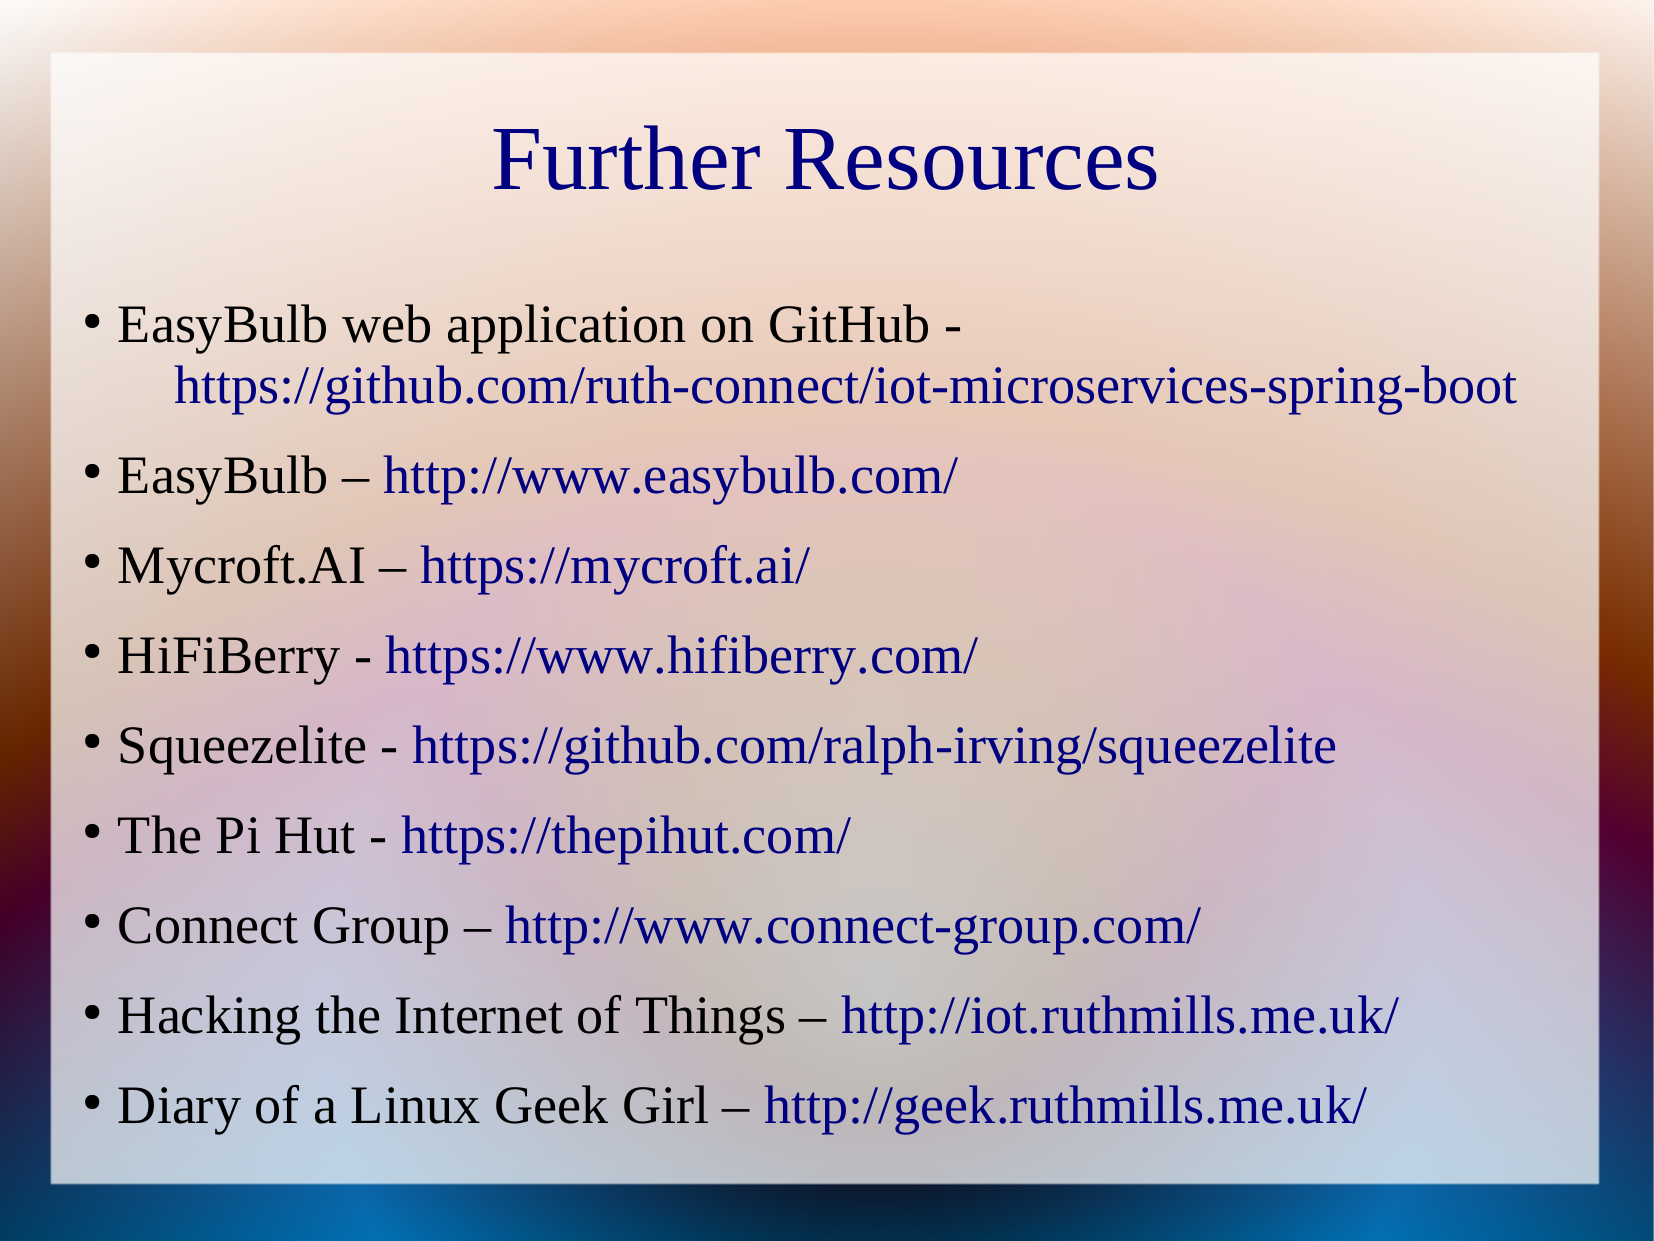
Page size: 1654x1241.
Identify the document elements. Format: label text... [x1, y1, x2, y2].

title Further Resources [82, 55, 1571, 262]
picture [0, 0, 1654, 1241]
list EasyBulb web application on GitHub - https://github.com/ruth-connect/iot-microservices-spring-boot EasyBulb – http://www.easybulb.com/ Mycroft.AI – https://mycroft.ai/ HiFiBerry - https://www.hifiberry.com/ Squeezelite - https://github.com/ralph-irving/squeezelite The Pi Hut - https://thepihut.com/ Connect Group – http://www.connect-group.com/ Hacking the Internet of Things – http://iot.ruthmills.me.uk/ Diary of a Linux Geek Girl – http://geek.ruthmills.me.uk/ [82, 290, 1571, 1136]
